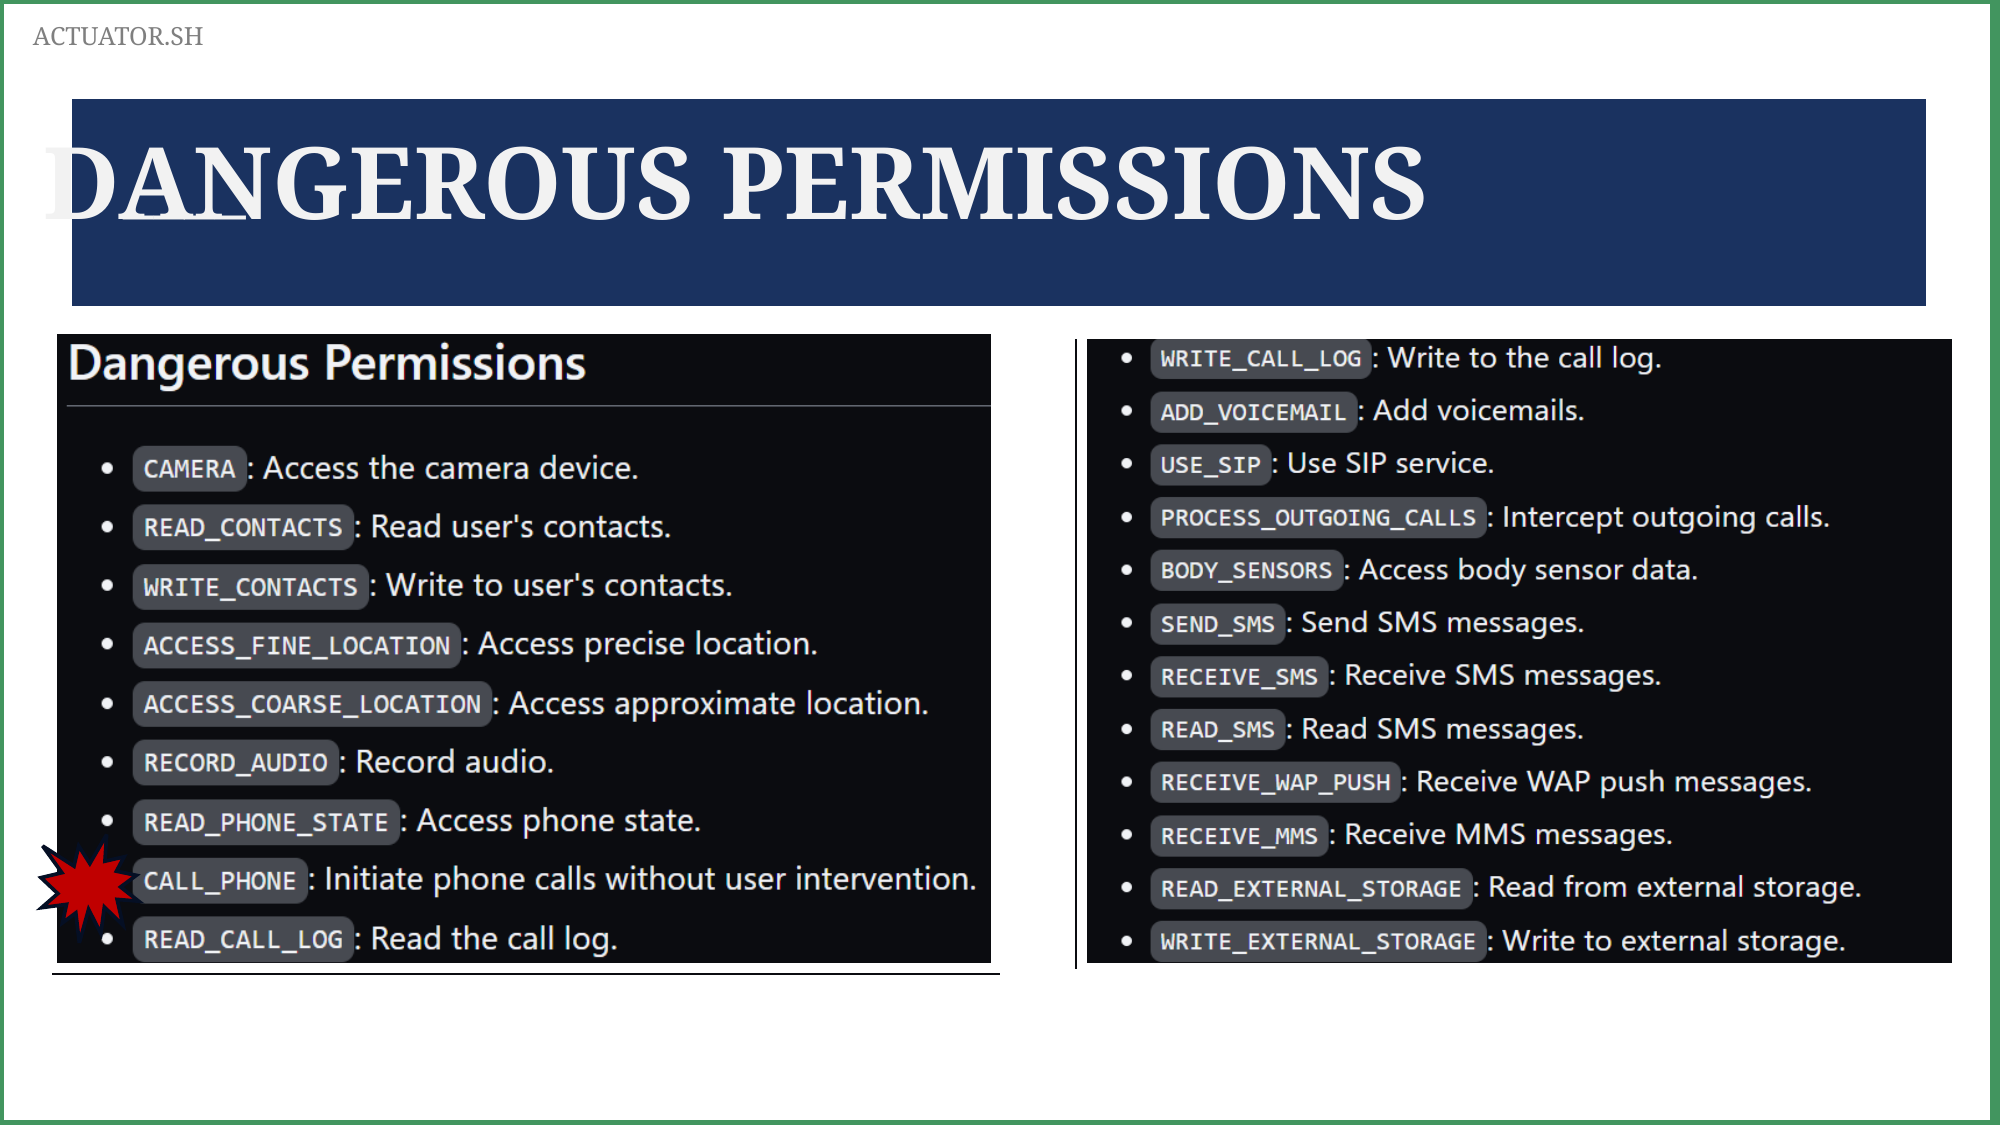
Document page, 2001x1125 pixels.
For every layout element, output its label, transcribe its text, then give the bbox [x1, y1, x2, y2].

picture [57, 334, 991, 963]
title Dangerous Permissions [28, 48, 1661, 318]
text_box [40, 834, 139, 943]
picture [1087, 339, 1952, 963]
text_box ____ [1087, 334, 1861, 339]
text_box Actuator.sh [17, 12, 295, 62]
text_box ____ [108, 136, 1861, 829]
